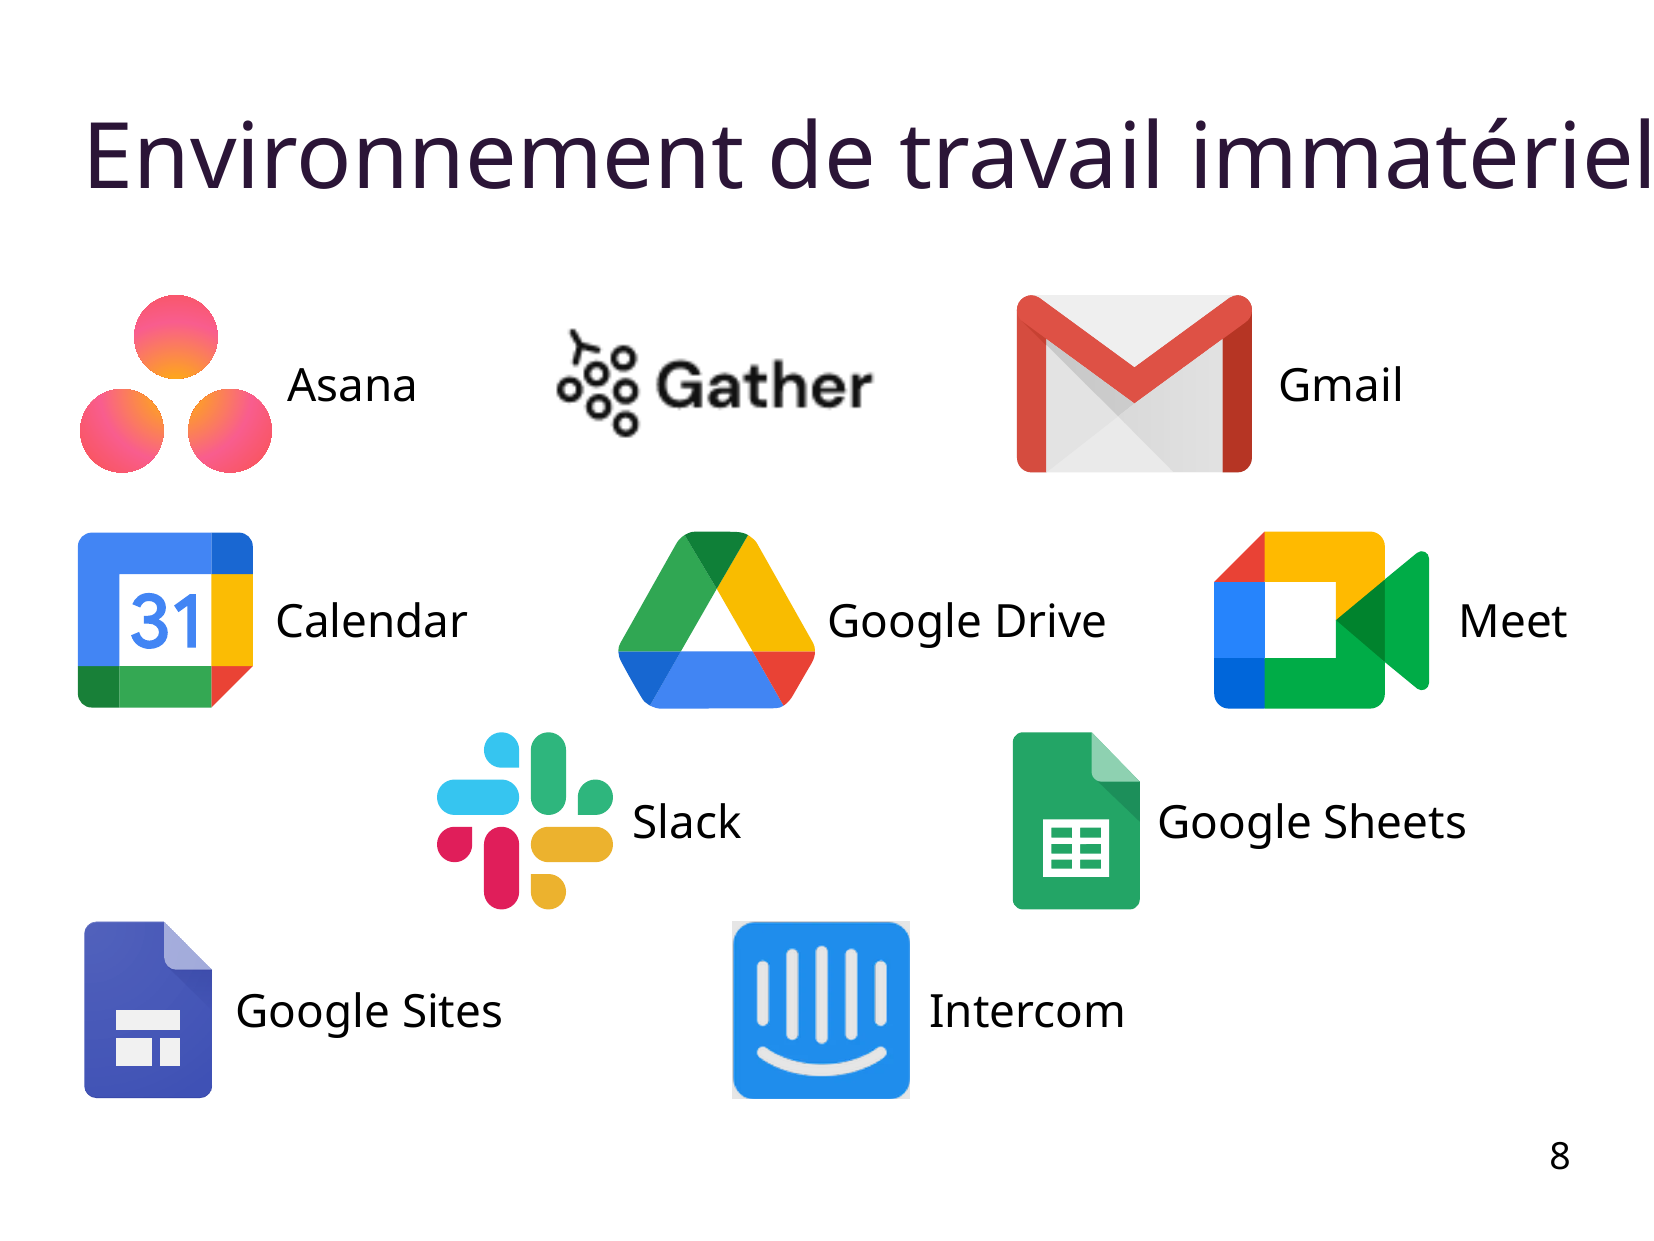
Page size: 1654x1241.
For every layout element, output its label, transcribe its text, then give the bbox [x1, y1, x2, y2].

picture [1012, 732, 1140, 910]
picture [1214, 531, 1430, 709]
picture [80, 295, 272, 473]
picture [531, 295, 910, 473]
picture [83, 921, 213, 1099]
picture [618, 531, 815, 709]
picture [732, 921, 910, 1099]
picture [76, 531, 254, 709]
title Environnement de travail immatériel [82, 49, 1654, 257]
picture [1016, 295, 1252, 473]
picture [437, 732, 613, 910]
